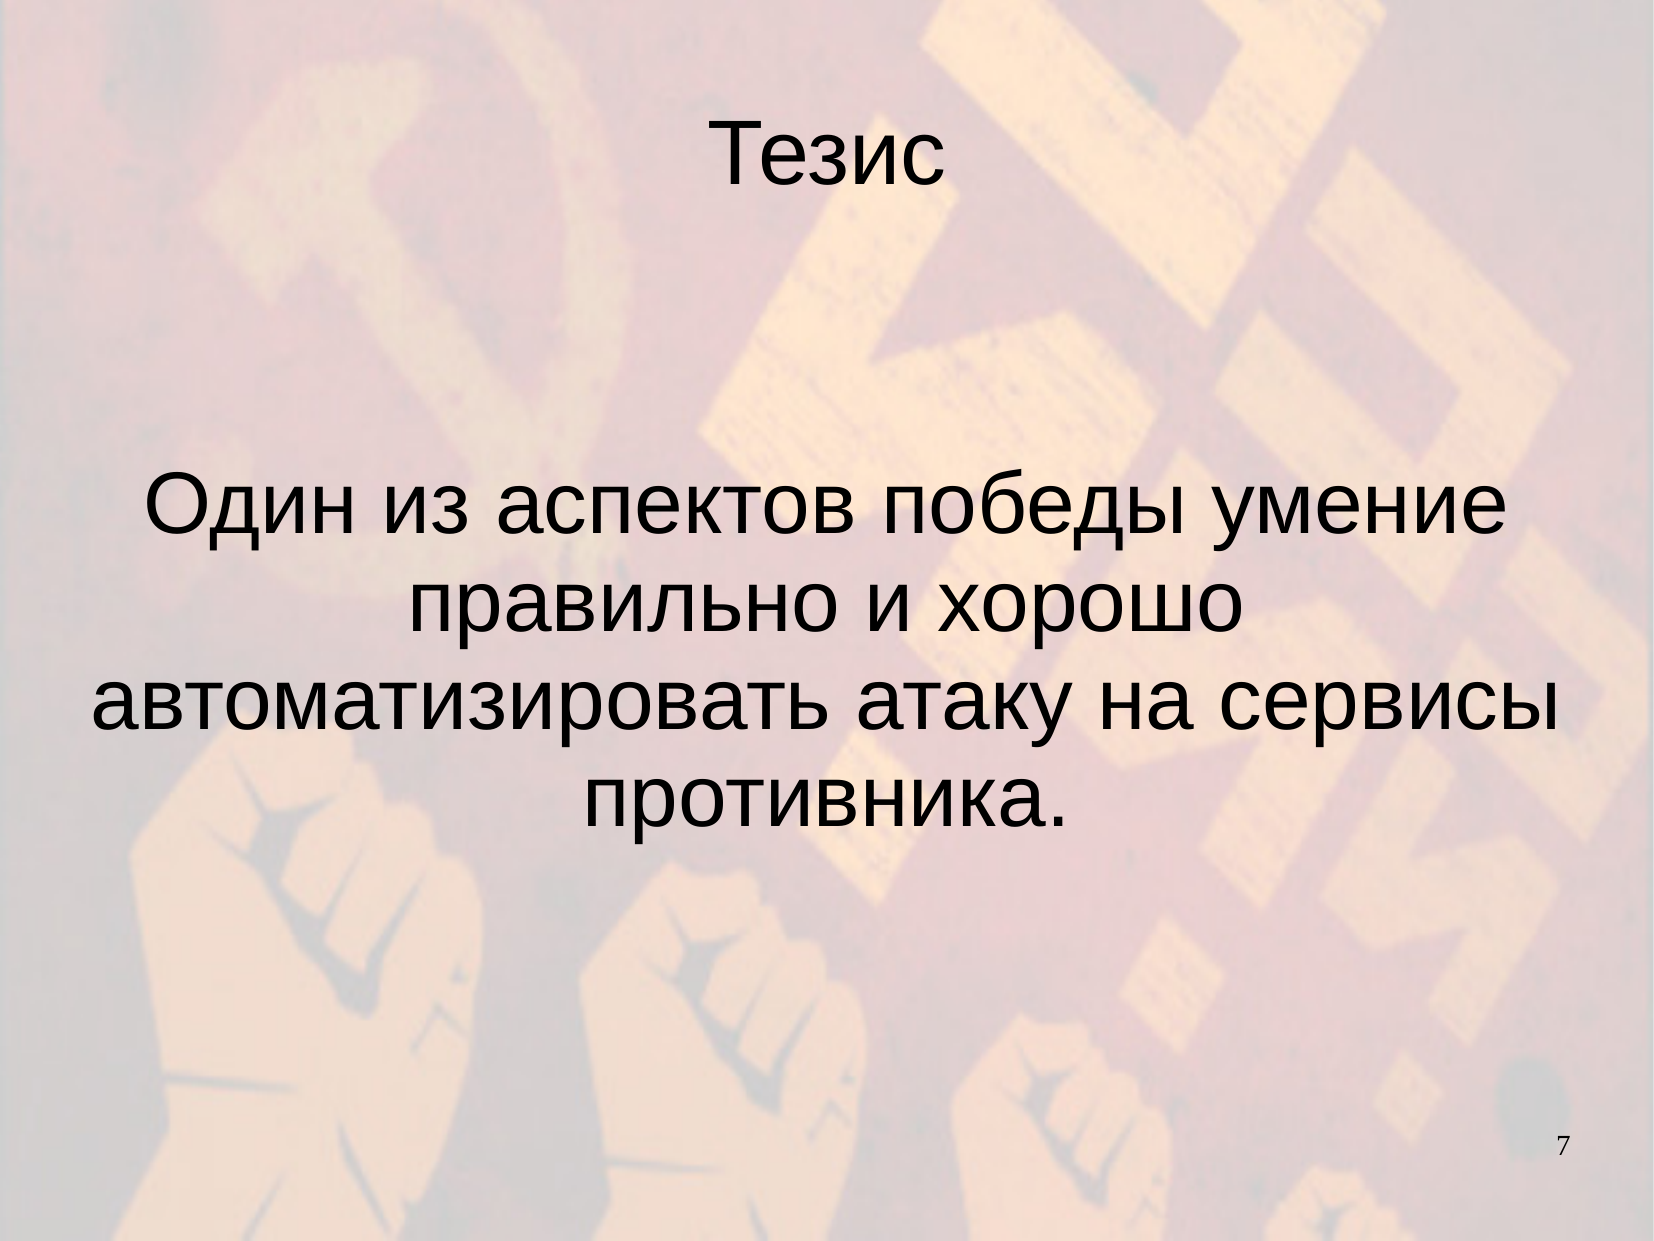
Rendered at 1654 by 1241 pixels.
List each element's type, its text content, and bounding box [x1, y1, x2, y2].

title Тезис [82, 49, 1571, 257]
subtitle Один из аспектов победы умение правильно и хорошо автоматизировать атаку на сервисы противника. [82, 290, 1571, 1010]
picture [0, 0, 1654, 1241]
